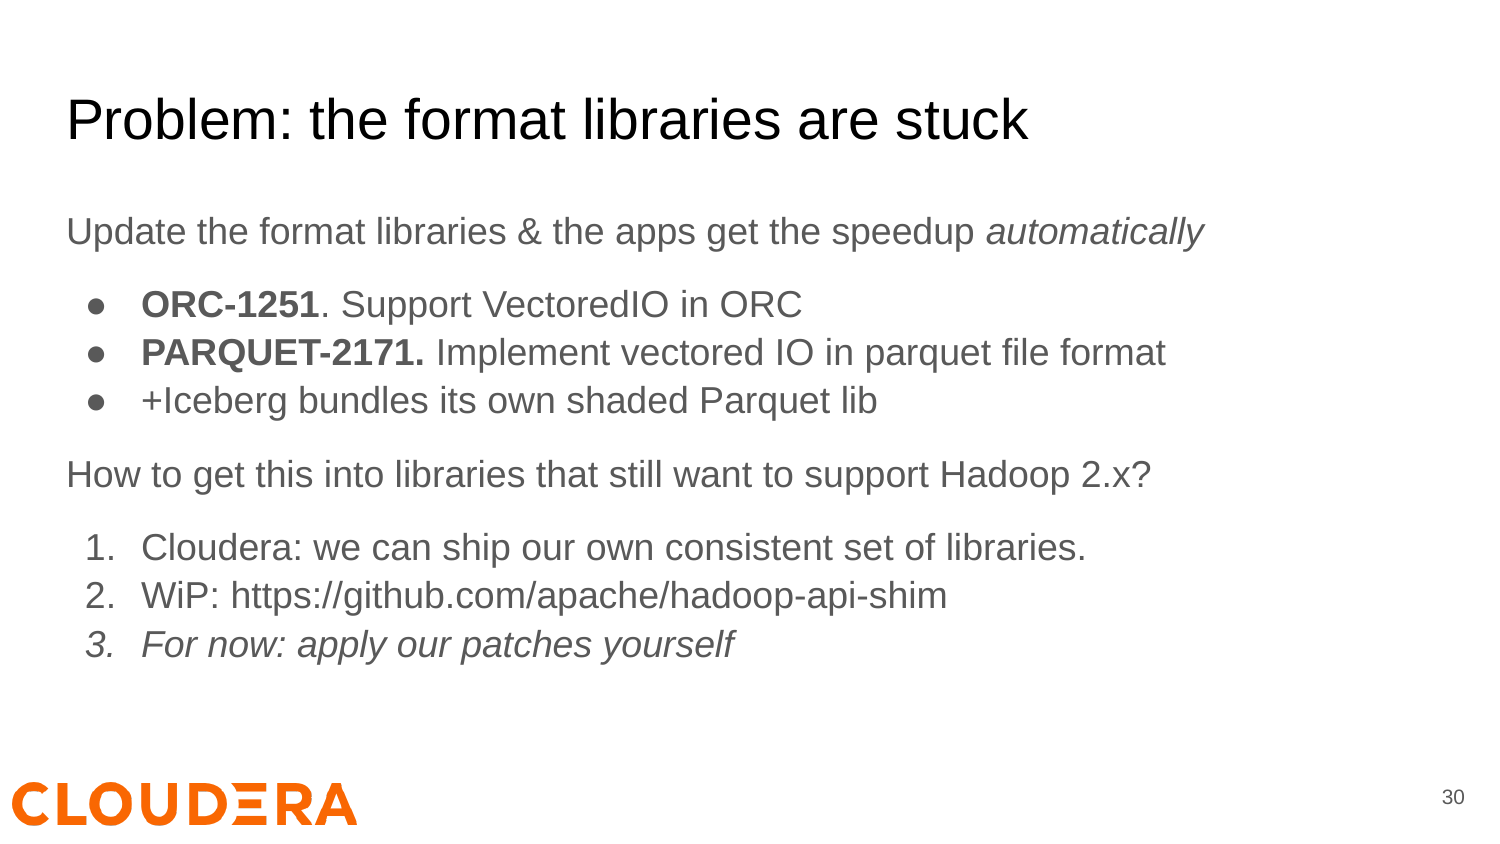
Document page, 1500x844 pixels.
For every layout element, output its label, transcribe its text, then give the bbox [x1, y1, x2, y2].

title Problem: the format libraries are stuck [51, 72, 1449, 167]
picture [12, 740, 357, 826]
list Update the format libraries & the apps get the speedup automatically ORC-1251. Support VectoredIO in ORC PARQUET-2171. Implement vectored IO in parquet file format +Iceberg bundles its own shaded Parquet lib How to get this into libraries that still want to support Hadoop 2.x? Cloudera: we can ship our own consistent set of libraries. WiP: https://github.com/apache/hadoop-api-shim For now: apply our patches yourself [51, 189, 1449, 750]
slide_number <number> [1389, 764, 1480, 830]
